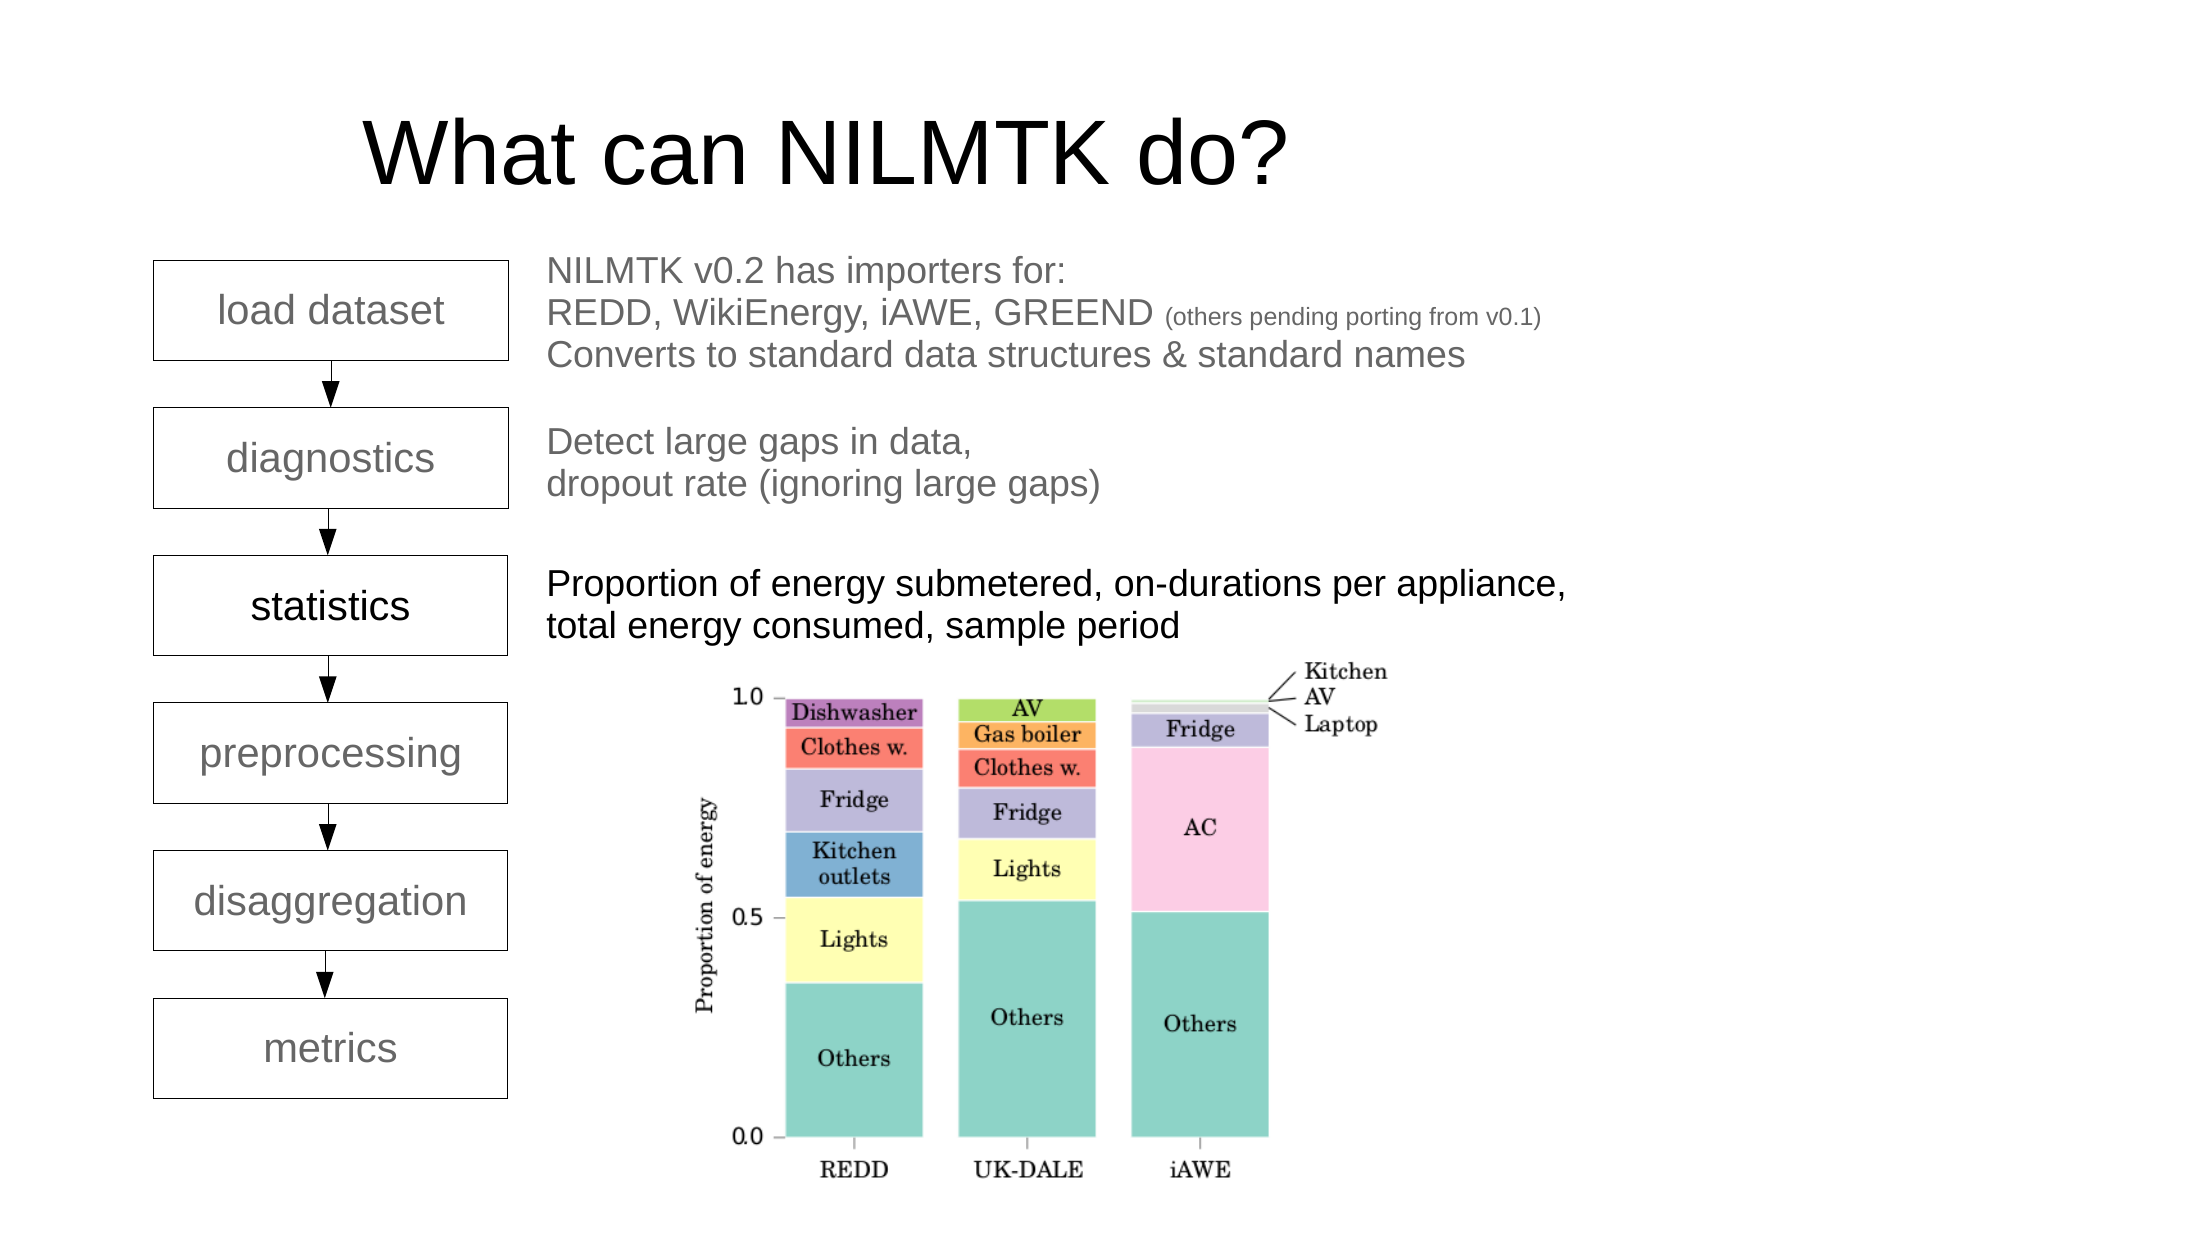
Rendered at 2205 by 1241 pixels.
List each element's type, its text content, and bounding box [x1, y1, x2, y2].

text_box NILMTK v0.2 has importers for: REDD, WikiEnergy, iAWE, GREEND (others pending porting from v0.1) Converts to standard data structures & standard names [531, 242, 1558, 383]
text_box preprocessing [153, 702, 508, 804]
text_box Proportion of energy submetered, on-durations per appliance, total energy consumed, sample period [531, 555, 1593, 654]
text_box metrics [153, 998, 508, 1099]
picture [661, 661, 1397, 1193]
text_box disaggregation [153, 850, 508, 951]
text_box diagnostics [153, 407, 509, 509]
text_box statistics [153, 555, 508, 656]
text_box load dataset [153, 260, 509, 361]
title What can NILMTK do? [82, 49, 1571, 257]
text_box Detect large gaps in data, dropout rate (ignoring large gaps) [531, 413, 1117, 513]
